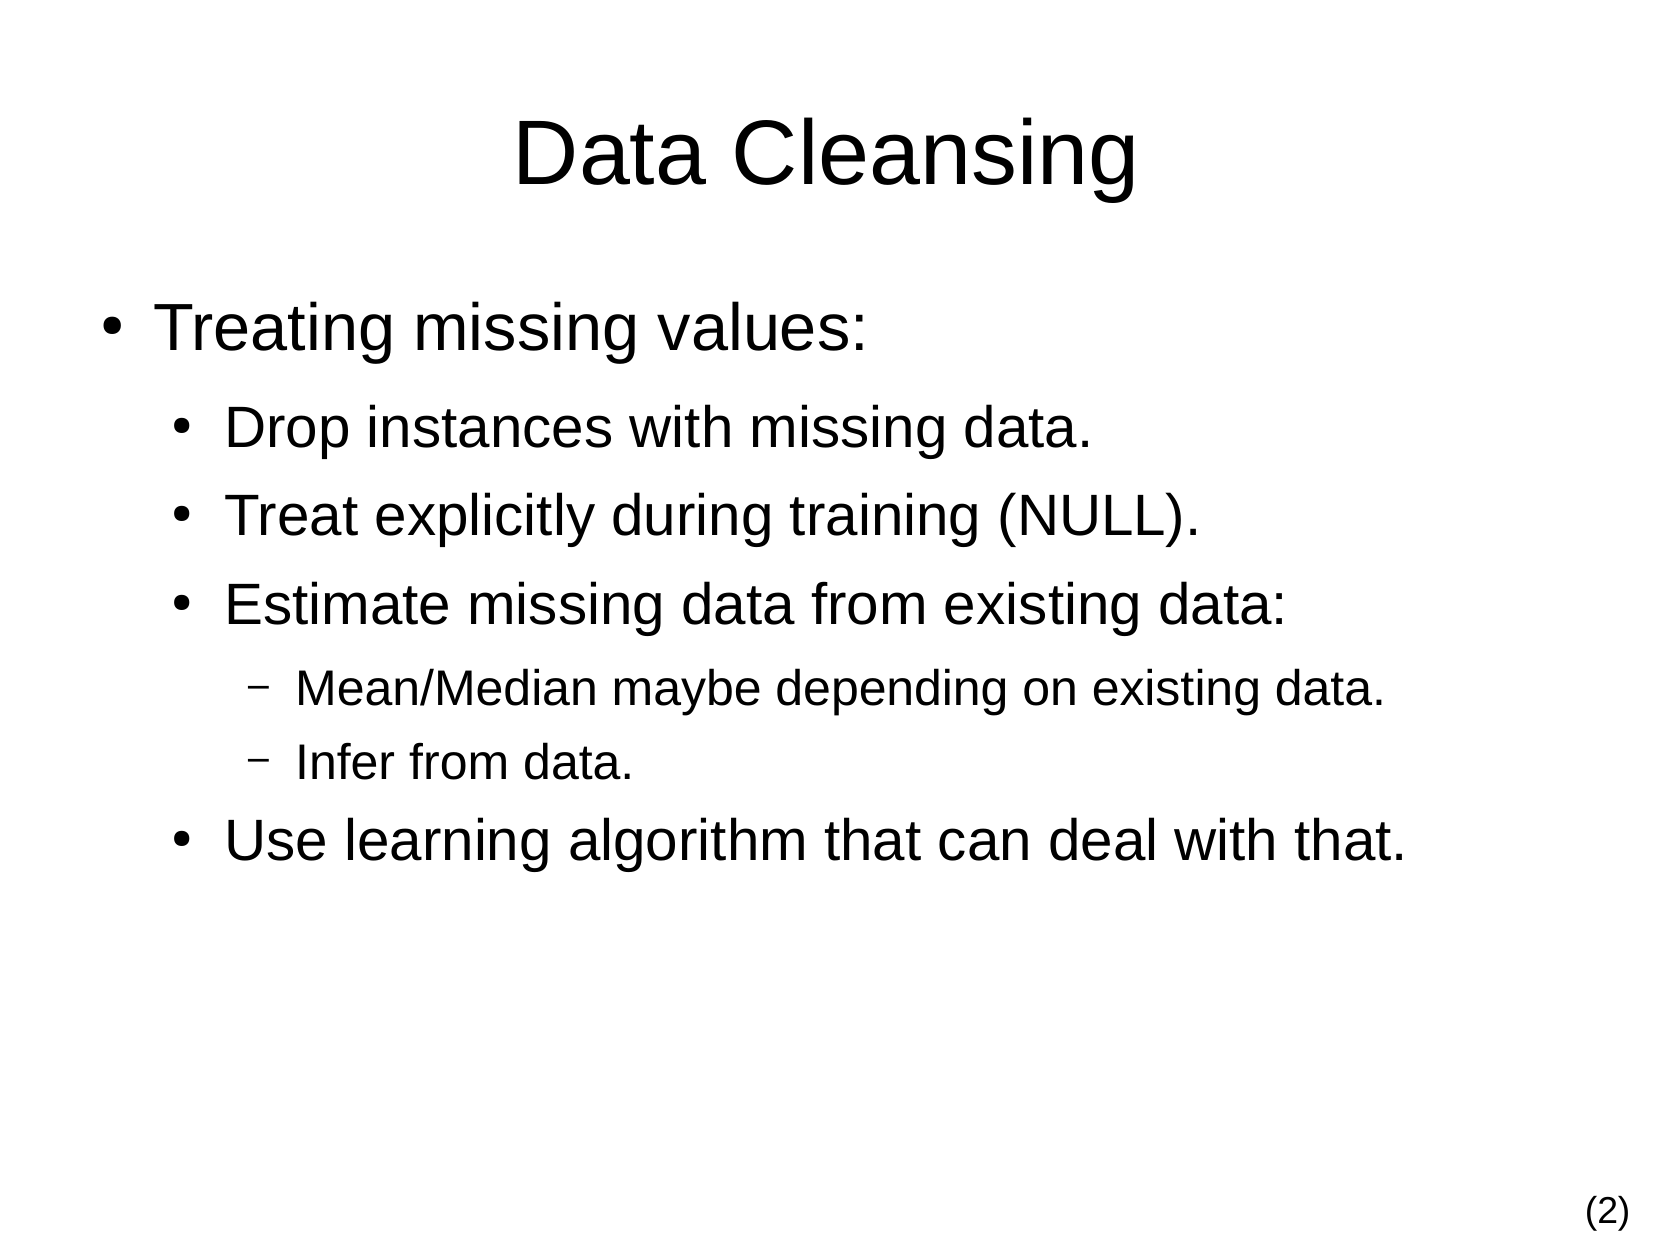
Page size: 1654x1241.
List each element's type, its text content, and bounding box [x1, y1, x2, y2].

list Treating missing values: Drop instances with missing data. Treat explicitly during training (NULL). Estimate missing data from existing data: Mean/Median maybe depending on existing data. Infer from data. Use learning algorithm that can deal with that. [82, 290, 1571, 1109]
title Data Cleansing [82, 56, 1571, 250]
text_box (2) [1570, 1181, 1646, 1239]
